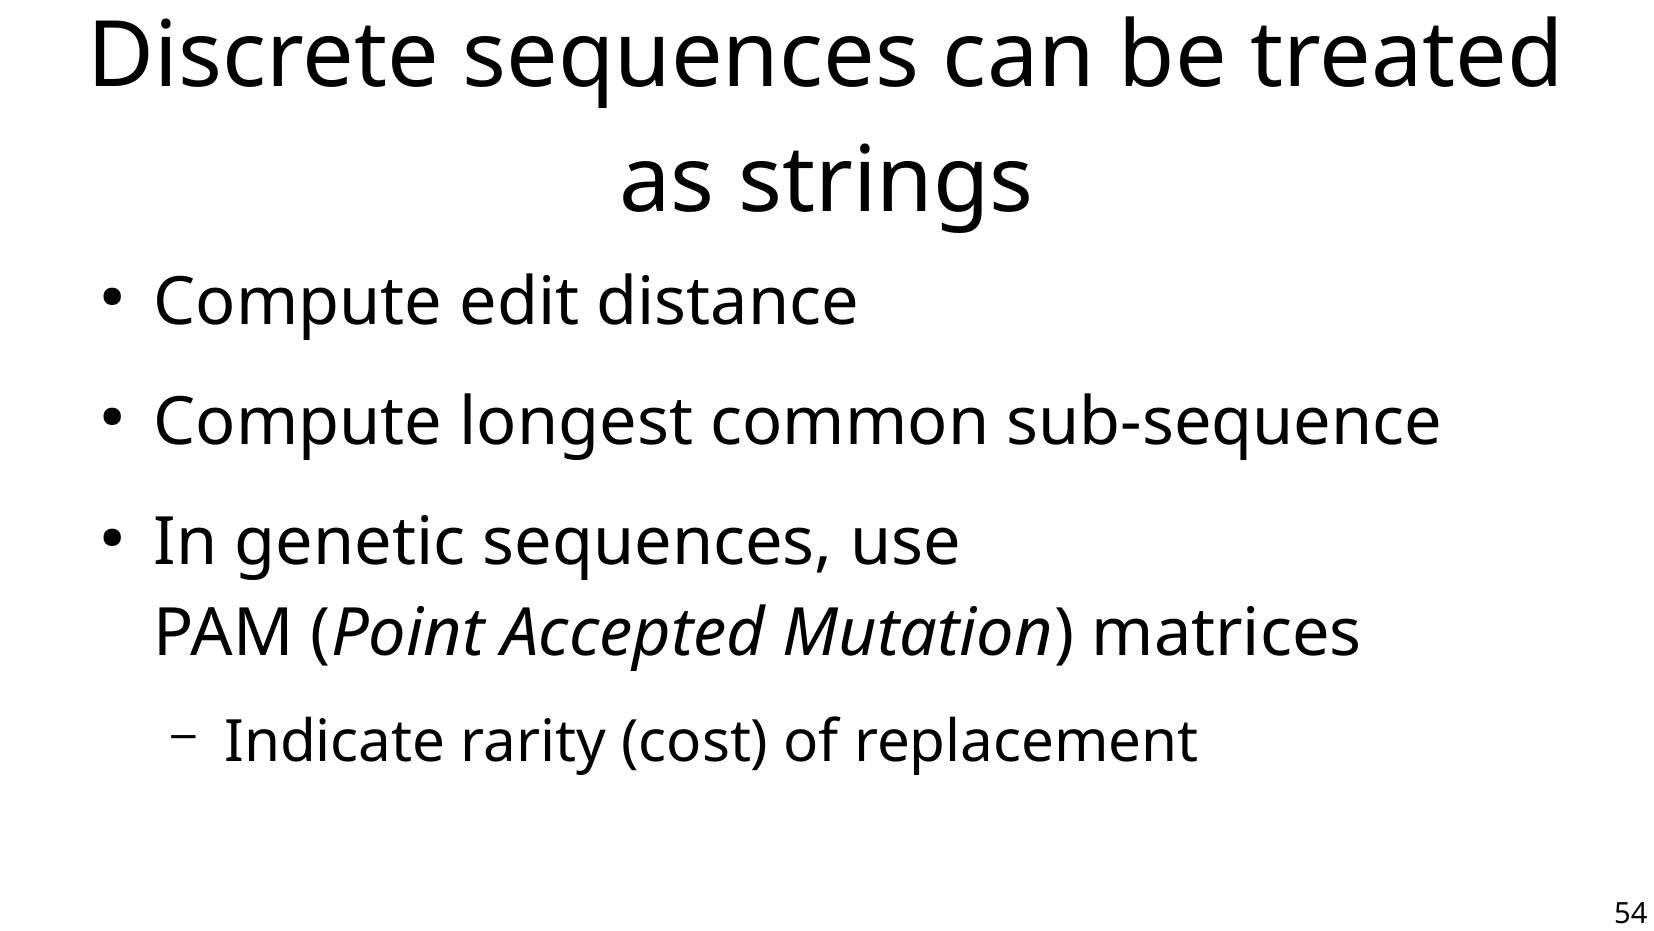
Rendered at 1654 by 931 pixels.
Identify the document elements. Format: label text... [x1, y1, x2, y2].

list Compute edit distance Compute longest common sub-sequence In genetic sequences, use PAM (Point Accepted Mutation) matrices Indicate rarity (cost) of replacement [82, 253, 1571, 793]
title Discrete sequences can be treated as strings [82, 1, 1571, 226]
